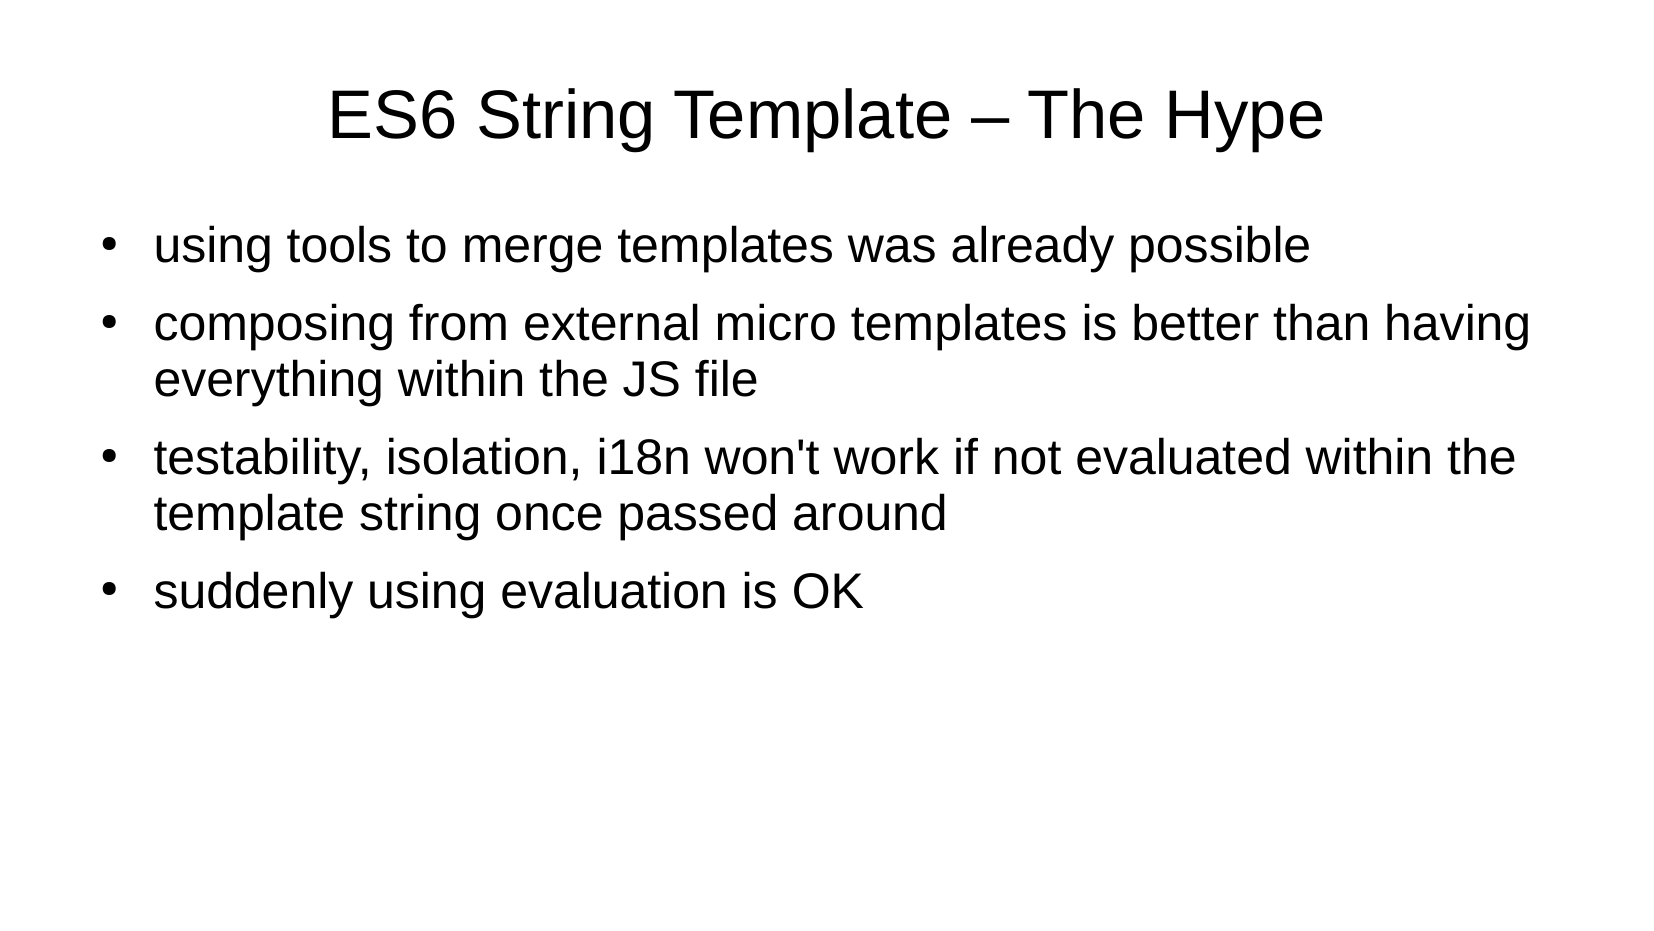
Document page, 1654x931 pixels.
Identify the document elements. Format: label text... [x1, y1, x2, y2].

list using tools to merge templates was already possible composing from external micro templates is better than having everything within the JS file testability, isolation, i18n won't work if not evaluated within the template string once passed around suddenly using evaluation is OK [82, 217, 1571, 758]
title ES6 String Template – The Hype [82, 37, 1571, 193]
